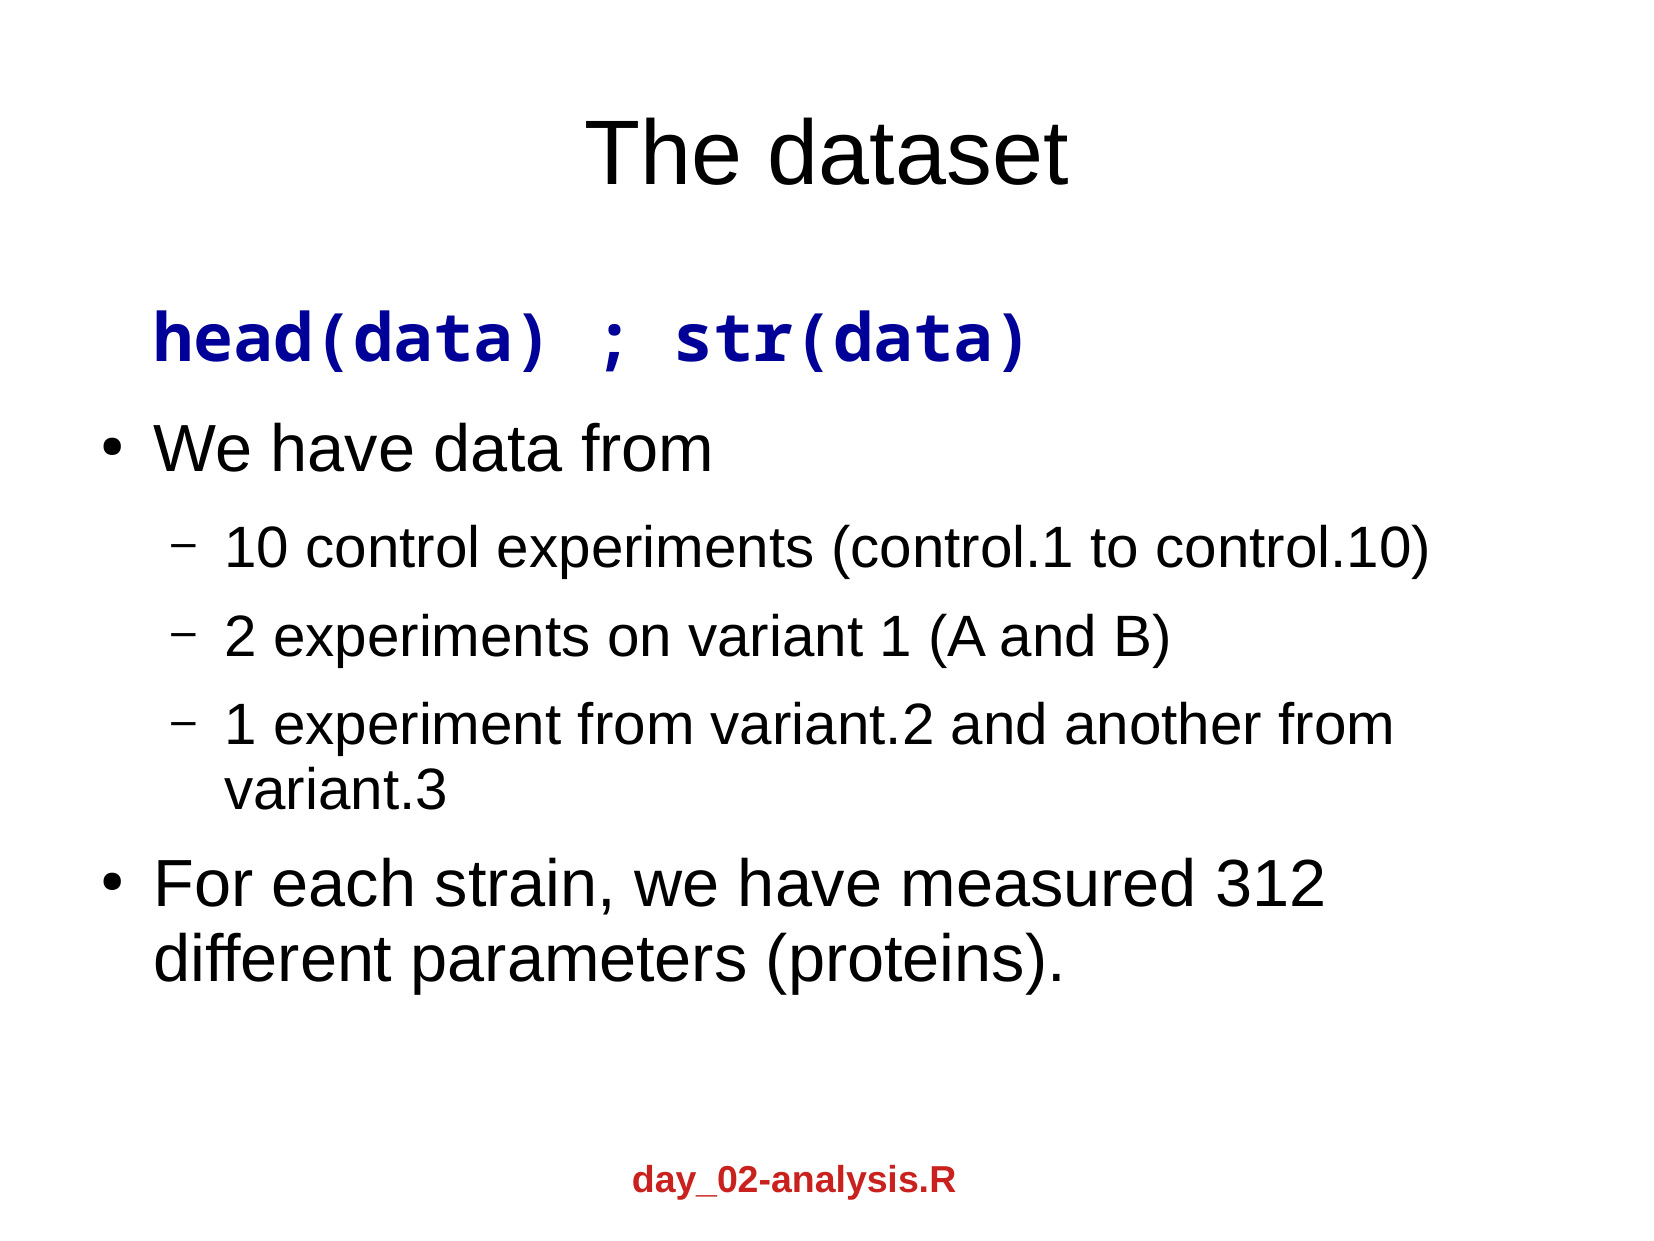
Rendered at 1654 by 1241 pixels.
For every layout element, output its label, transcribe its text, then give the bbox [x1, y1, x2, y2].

title The dataset [82, 49, 1571, 257]
text_box day_02-analysis.R [401, 1151, 1187, 1209]
list head(data) ; str(data) We have data from 10 control experiments (control.1 to control.10) 2 experiments on variant 1 (A and B) 1 experiment from variant.2 and another from variant.3 For each strain, we have measured 312 different parameters (proteins). [82, 290, 1571, 1170]
